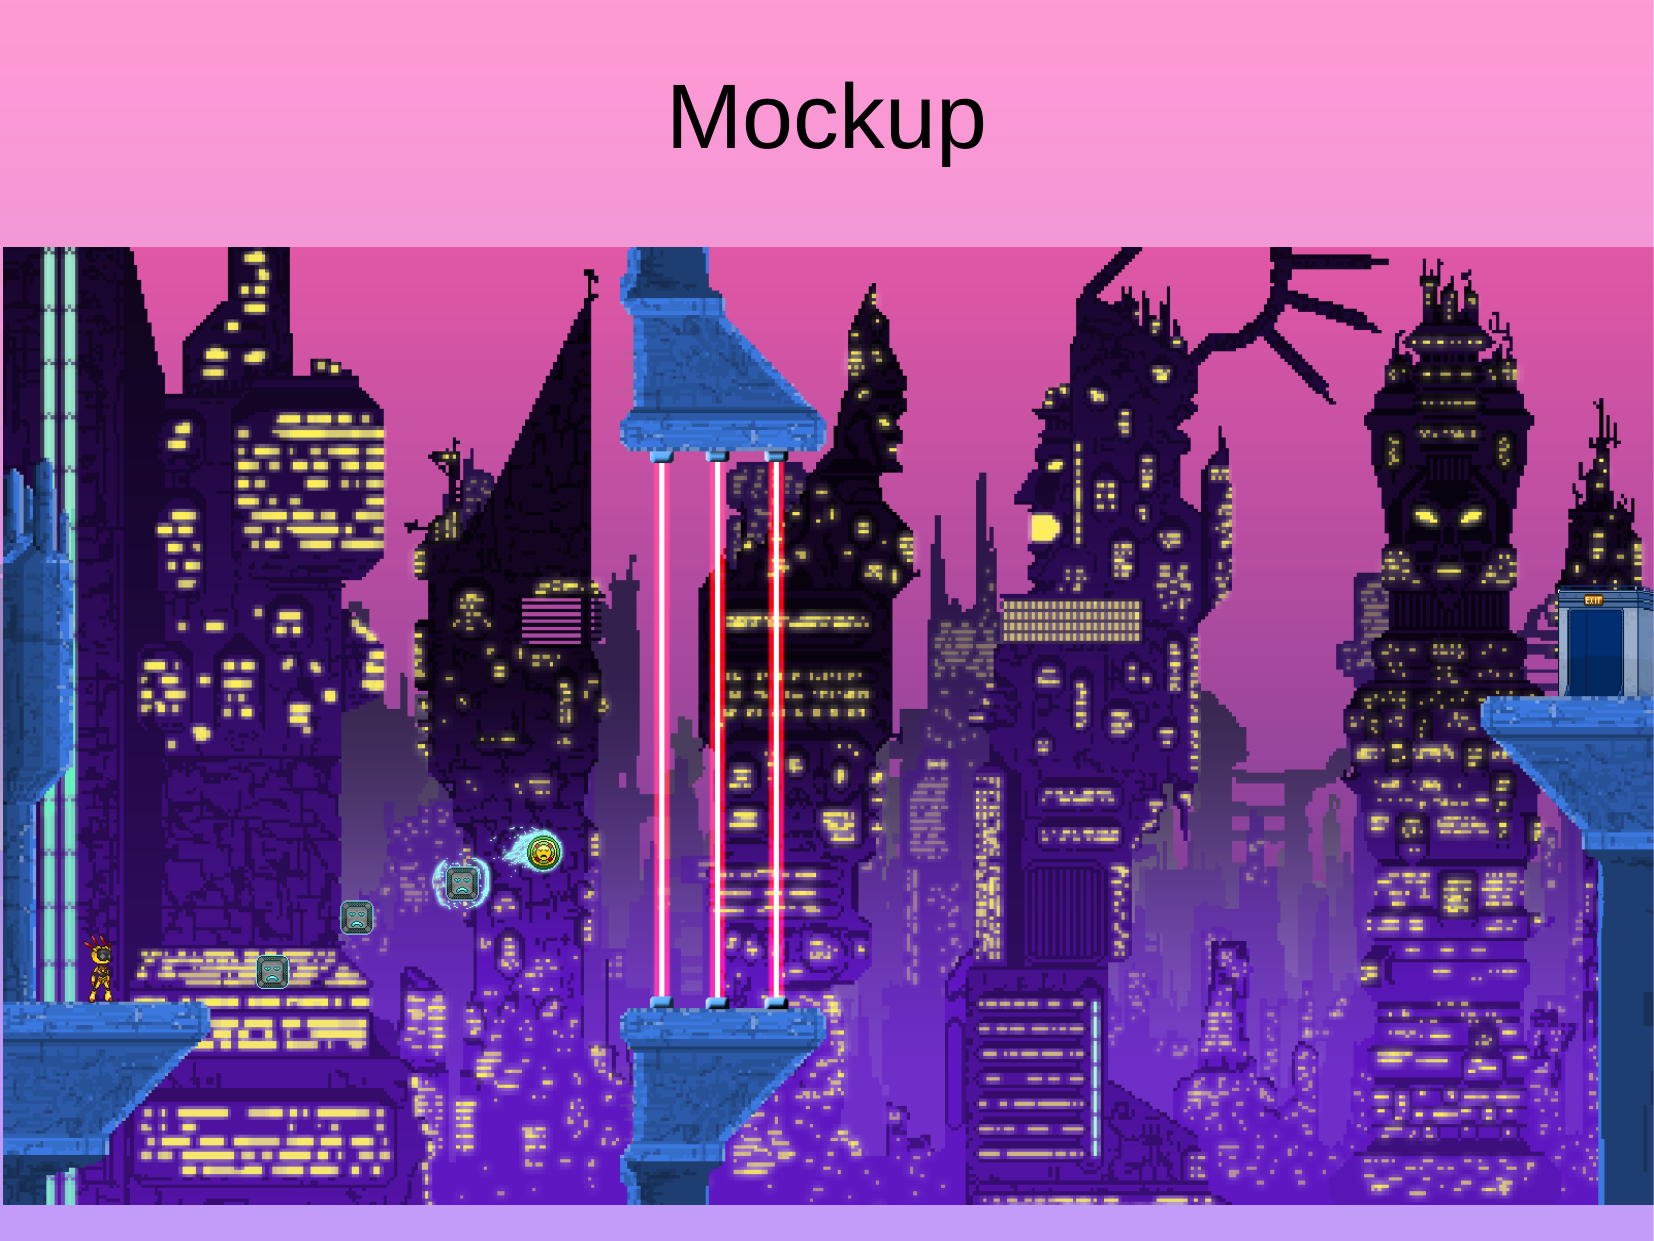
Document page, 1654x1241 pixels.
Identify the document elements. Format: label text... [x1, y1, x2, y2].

title Mockup [82, 49, 1571, 247]
picture [0, 0, 1654, 1241]
